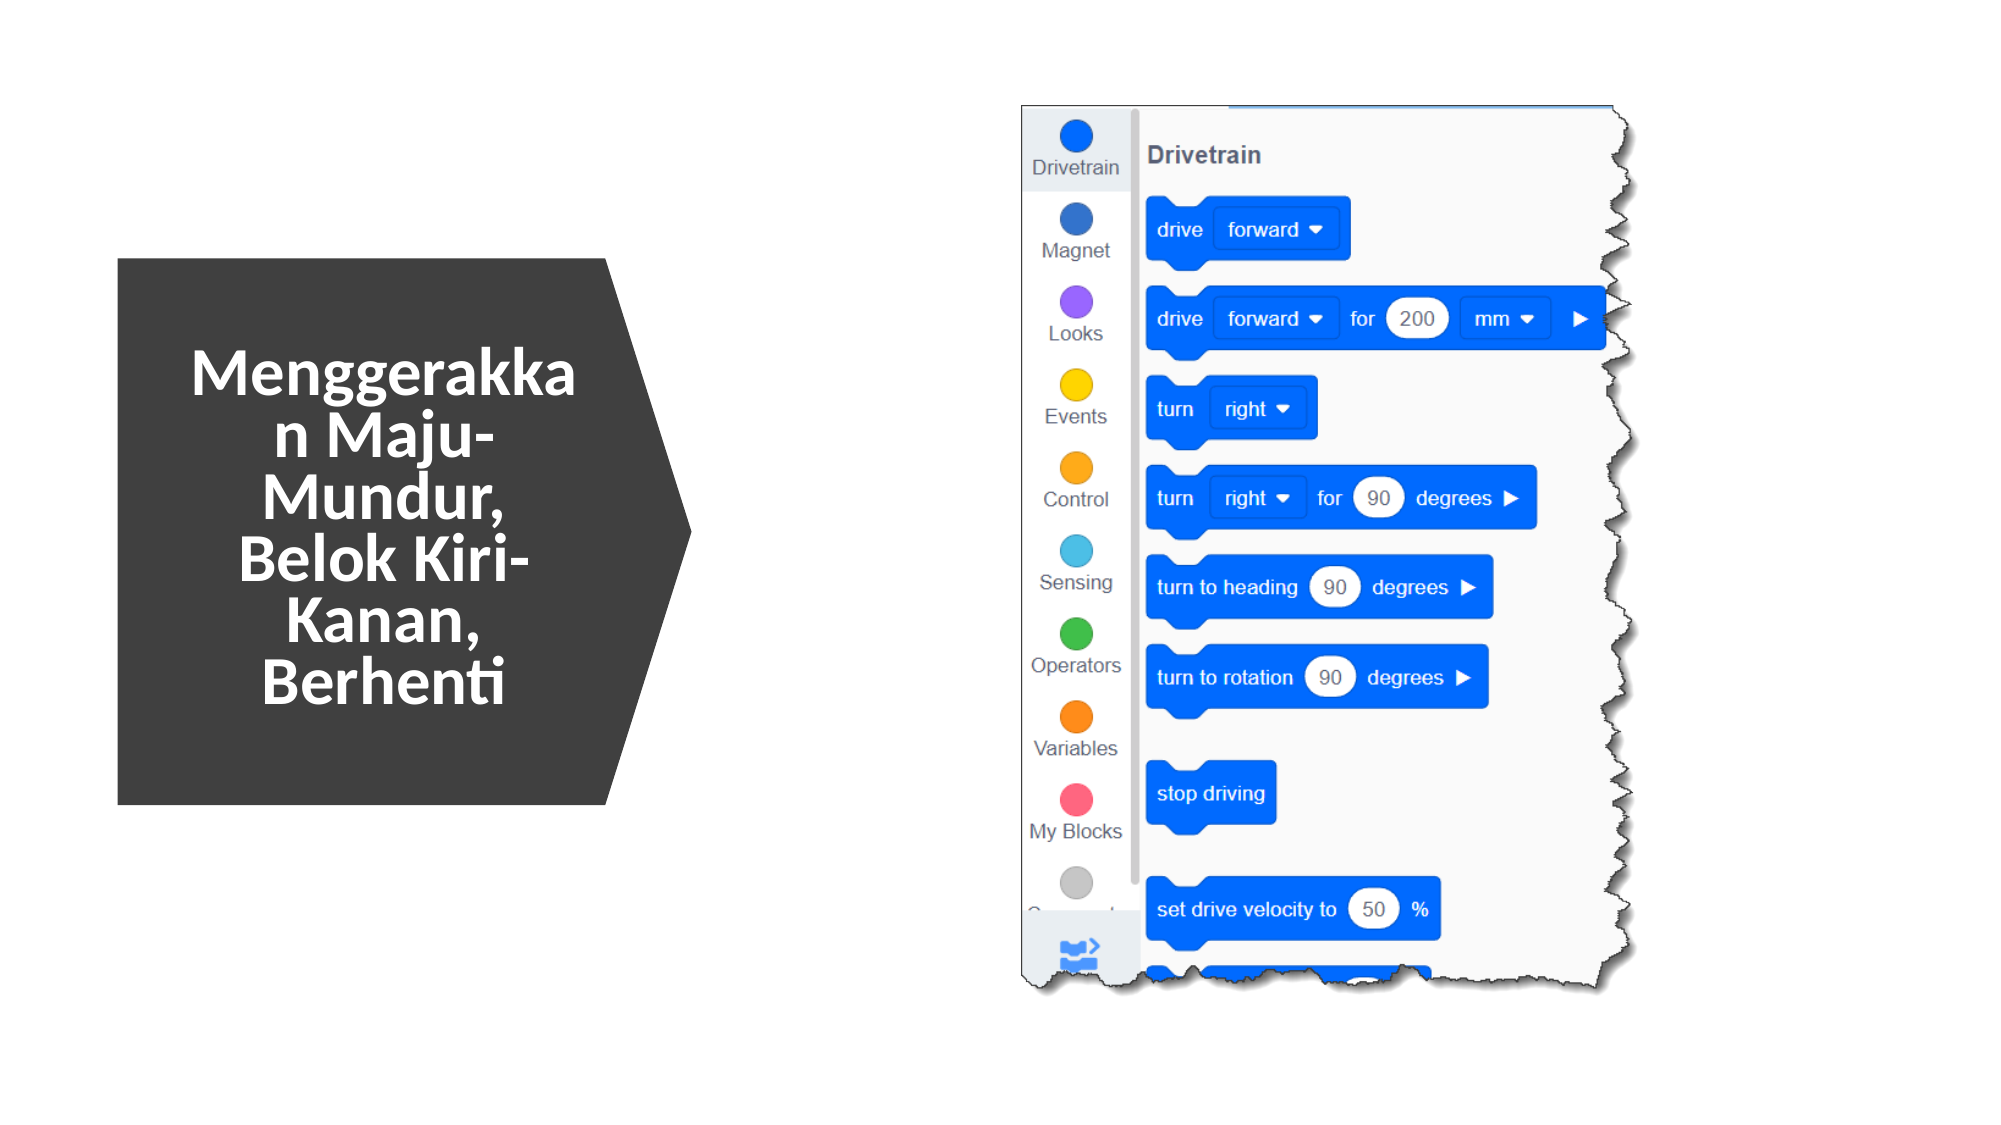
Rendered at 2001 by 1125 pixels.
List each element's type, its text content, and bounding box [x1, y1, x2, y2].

text_box Menggerakkan Maju-Mundur, Belok Kiri-Kanan, Berhenti [168, 322, 600, 741]
picture [1021, 105, 1659, 1019]
text_box [117, 258, 692, 806]
